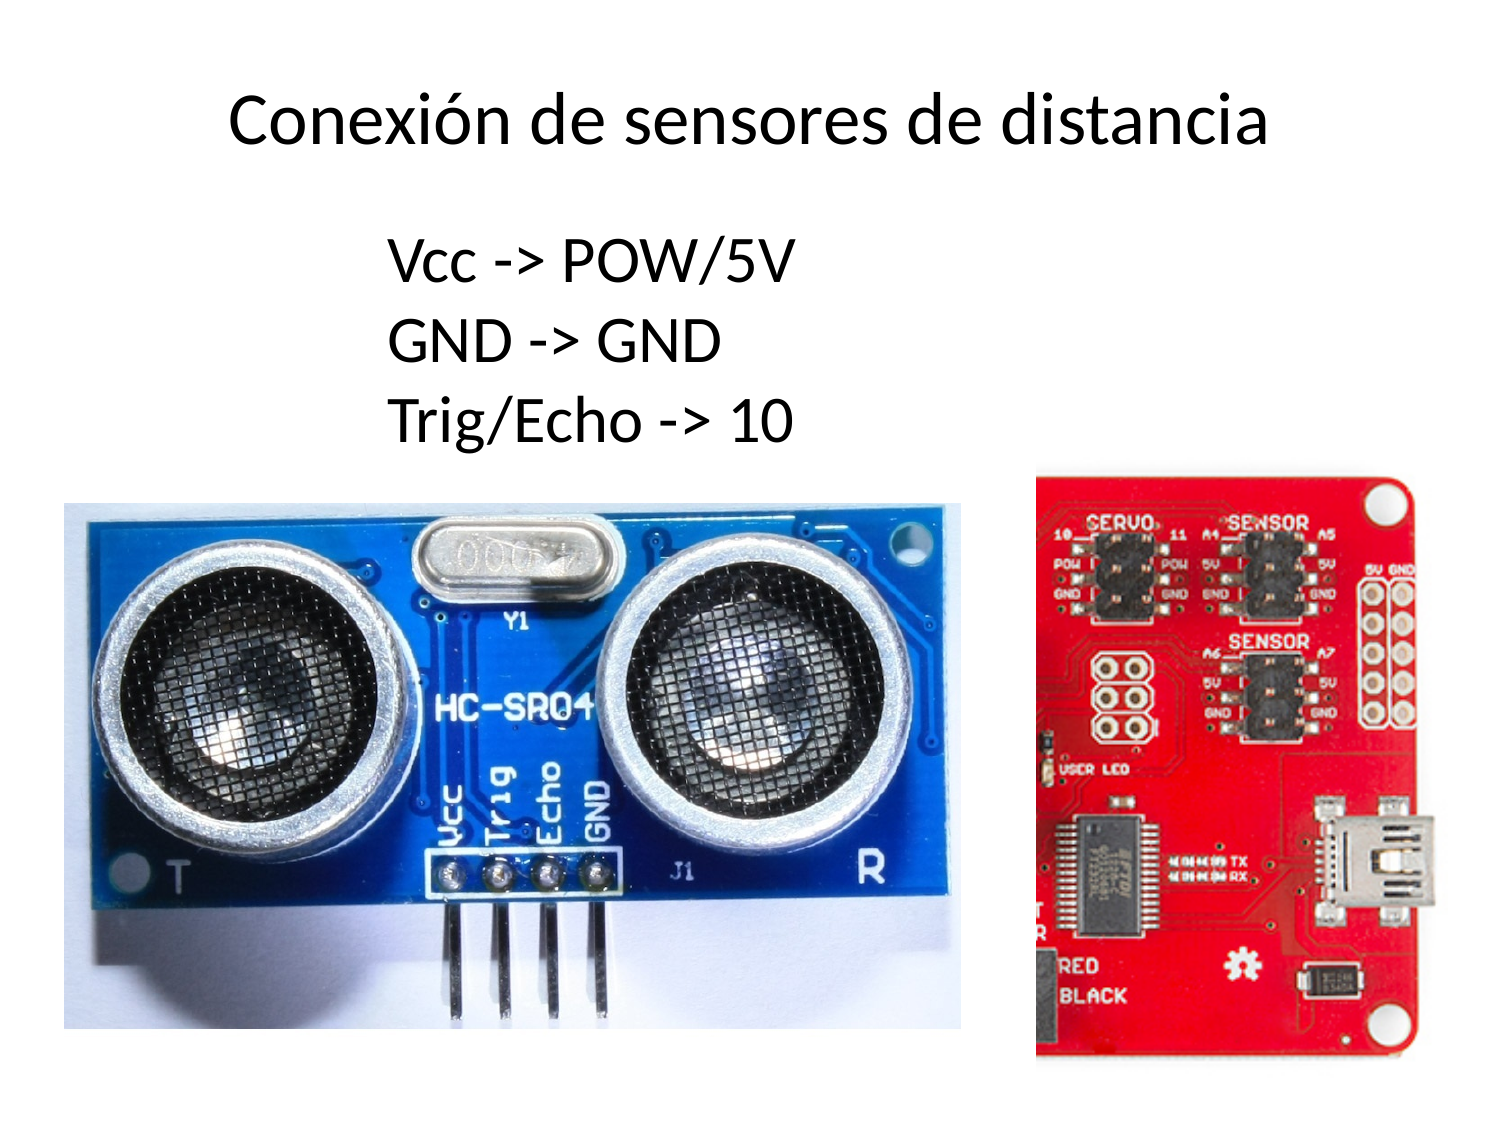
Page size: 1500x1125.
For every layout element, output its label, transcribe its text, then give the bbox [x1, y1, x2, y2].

picture [1036, 457, 1448, 1078]
text_box Vcc -> POW/5V GND -> GND Trig/Echo -> 10 [371, 208, 1128, 466]
title Conexión de sensores de distancia [75, 20, 1426, 209]
picture [64, 503, 961, 1047]
